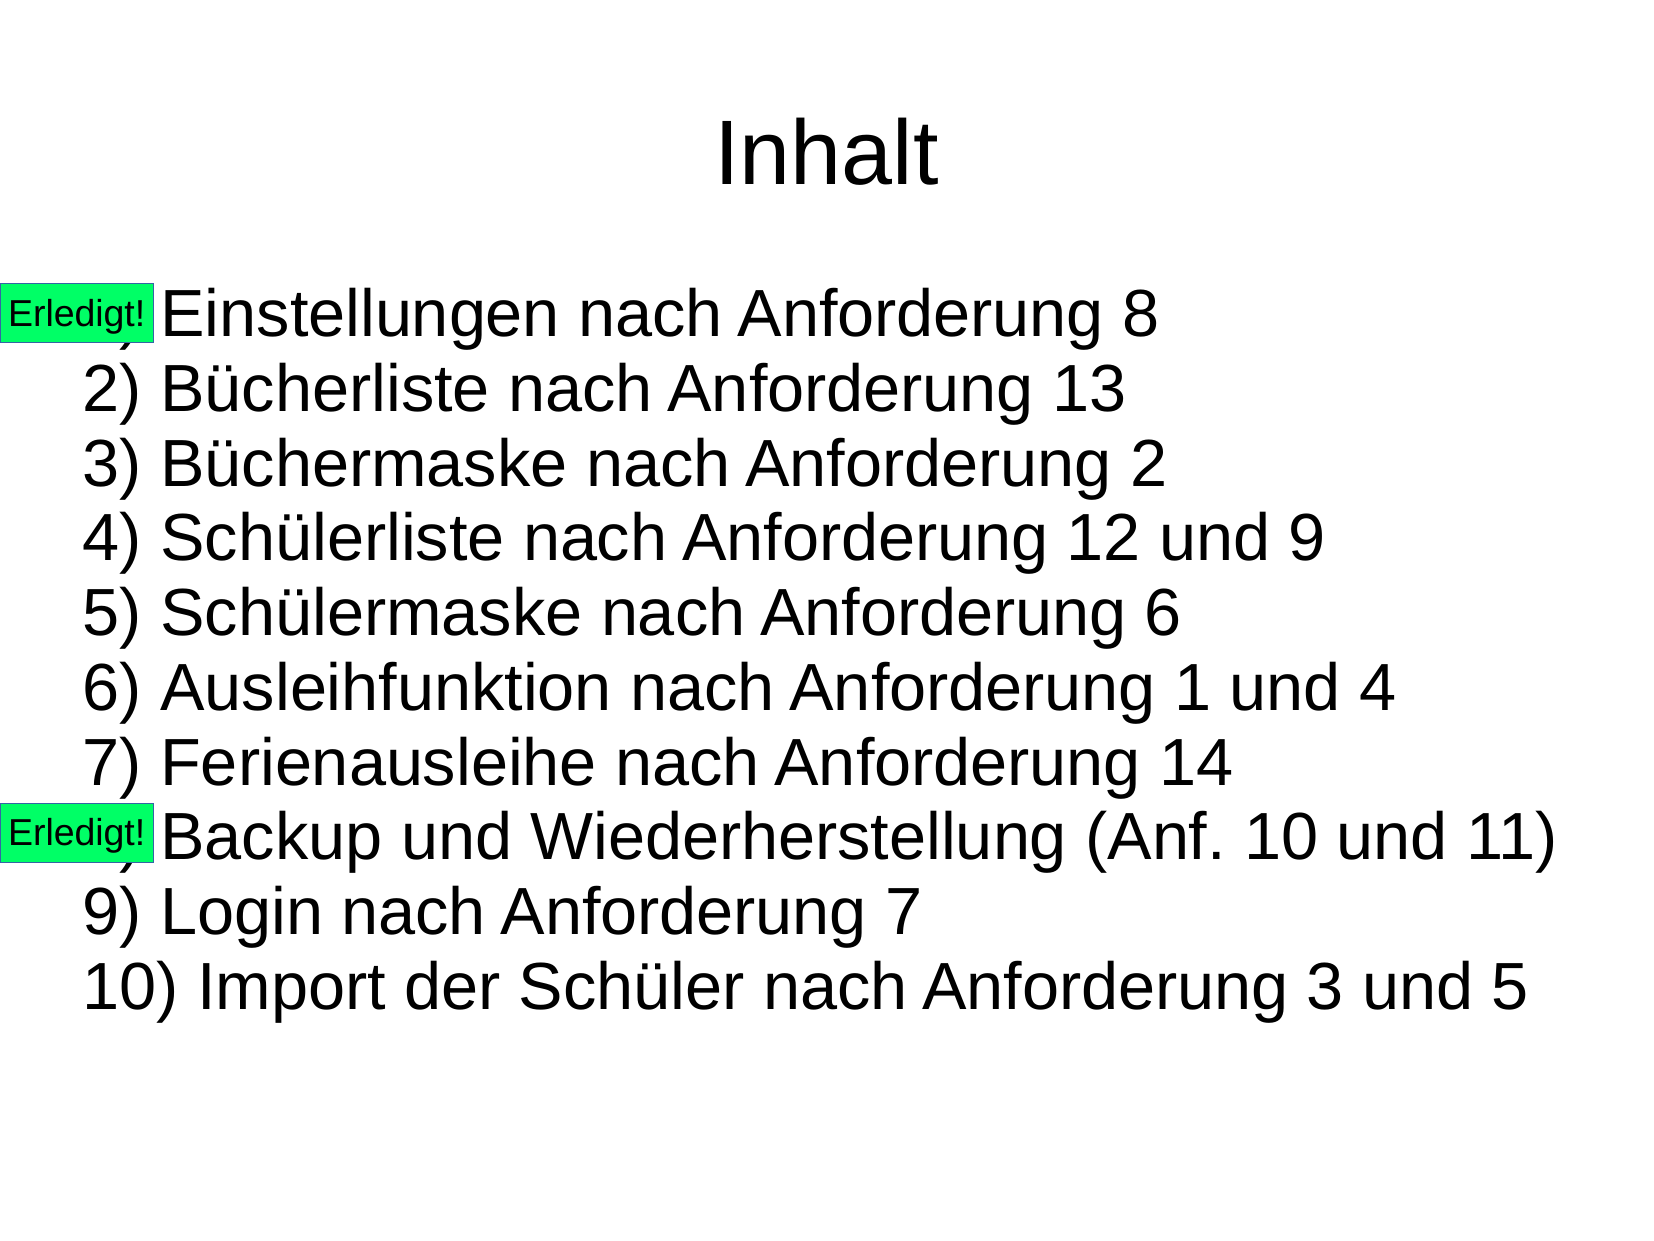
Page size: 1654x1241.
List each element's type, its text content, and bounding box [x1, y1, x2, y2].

title Inhalt [82, 49, 1571, 257]
text_box Erledigt! [0, 803, 154, 863]
subtitle Einstellungen nach Anforderung 8 Bücherliste nach Anforderung 13 Büchermaske nach Anforderung 2 Schülerliste nach Anforderung 12 und 9 Schülermaske nach Anforderung 6 Ausleihfunktion nach Anforderung 1 und 4 Ferienausleihe nach Anforderung 14 Backup und Wiederherstellung (Anf. 10 und 11) Login nach Anforderung 7 Import der Schüler nach Anforderung 3 und 5 [82, 275, 1571, 1024]
text_box Erledigt! [0, 283, 154, 343]
